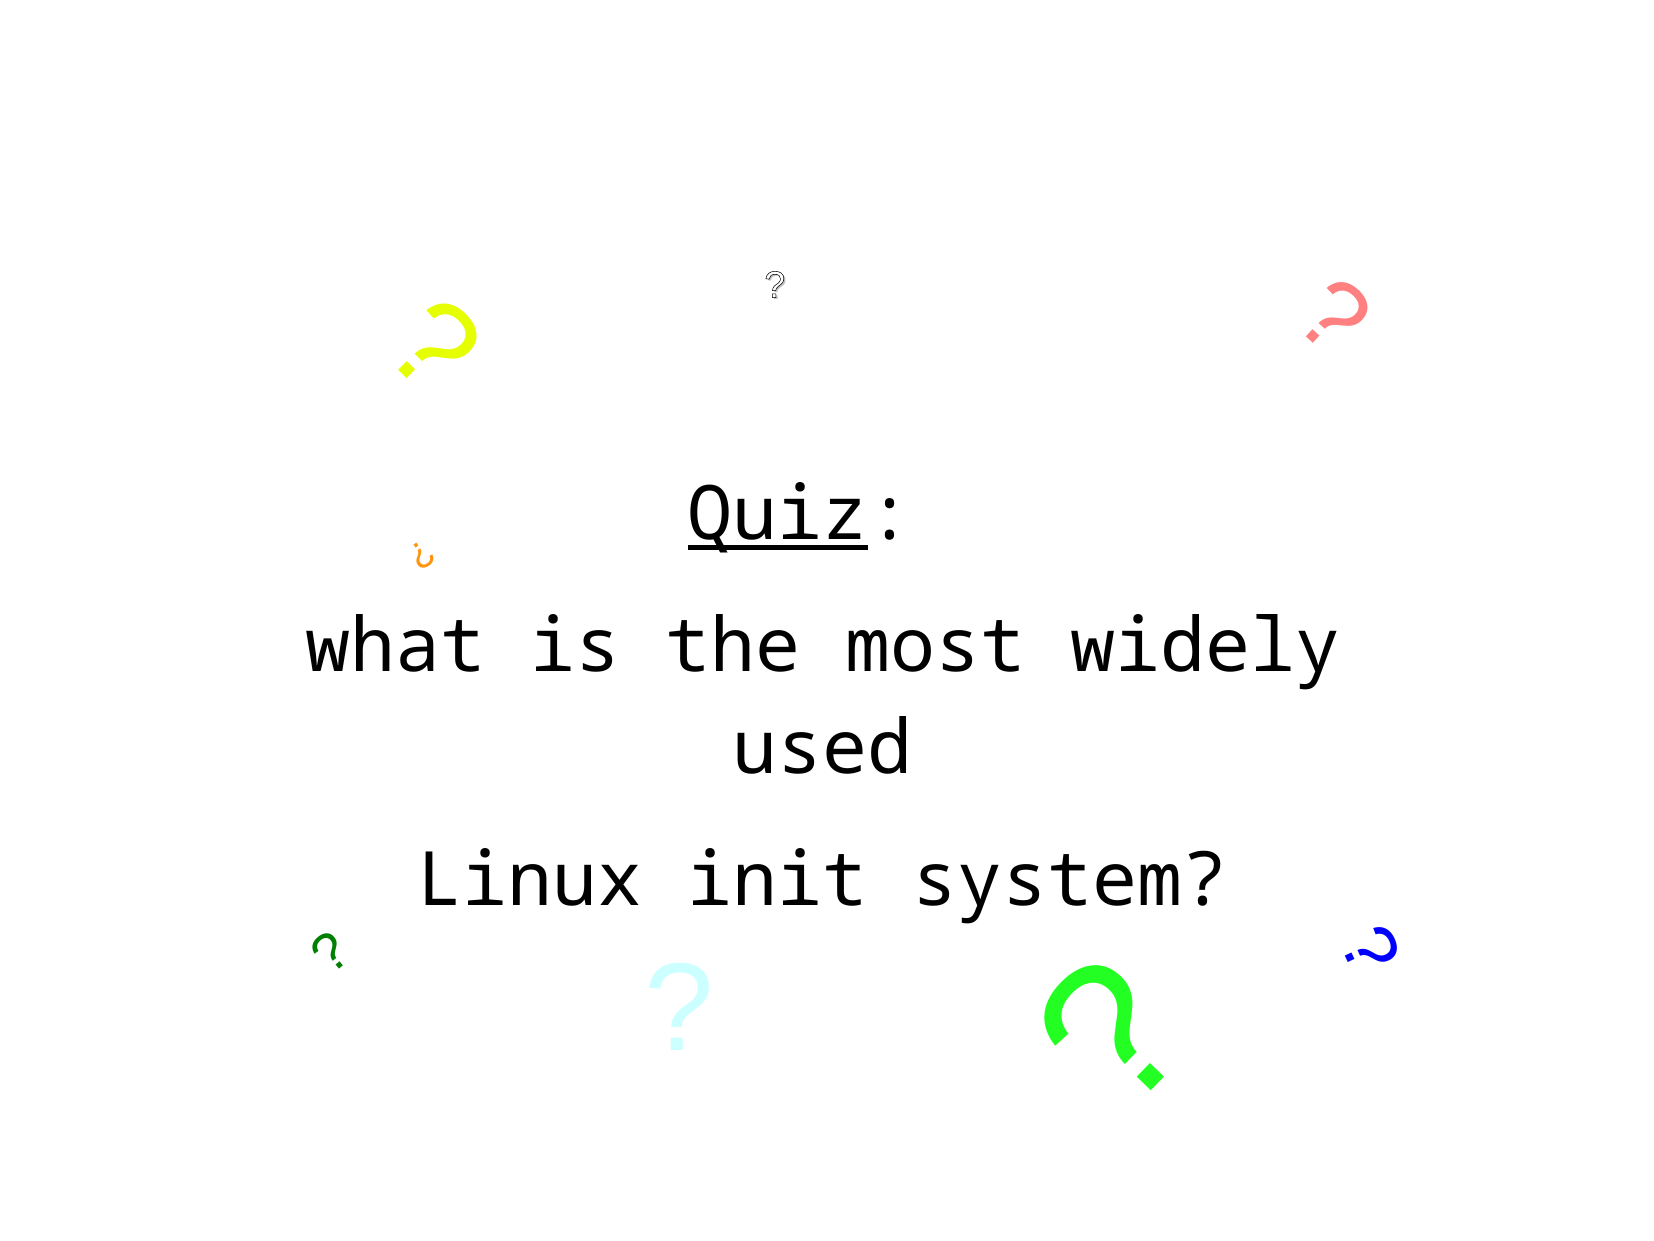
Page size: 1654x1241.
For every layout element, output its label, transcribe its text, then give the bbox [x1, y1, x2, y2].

list Quiz: what is the most widely used Linux init system? [285, 458, 1361, 826]
text_box ? [630, 930, 730, 1085]
text_box ? [975, 900, 1246, 1168]
text_box ? [345, 255, 525, 435]
text_box ? [282, 904, 378, 1001]
text_box ? [385, 516, 460, 593]
text_box ? [749, 256, 801, 313]
text_box ? [1310, 896, 1431, 1003]
text_box ? [1260, 240, 1409, 391]
